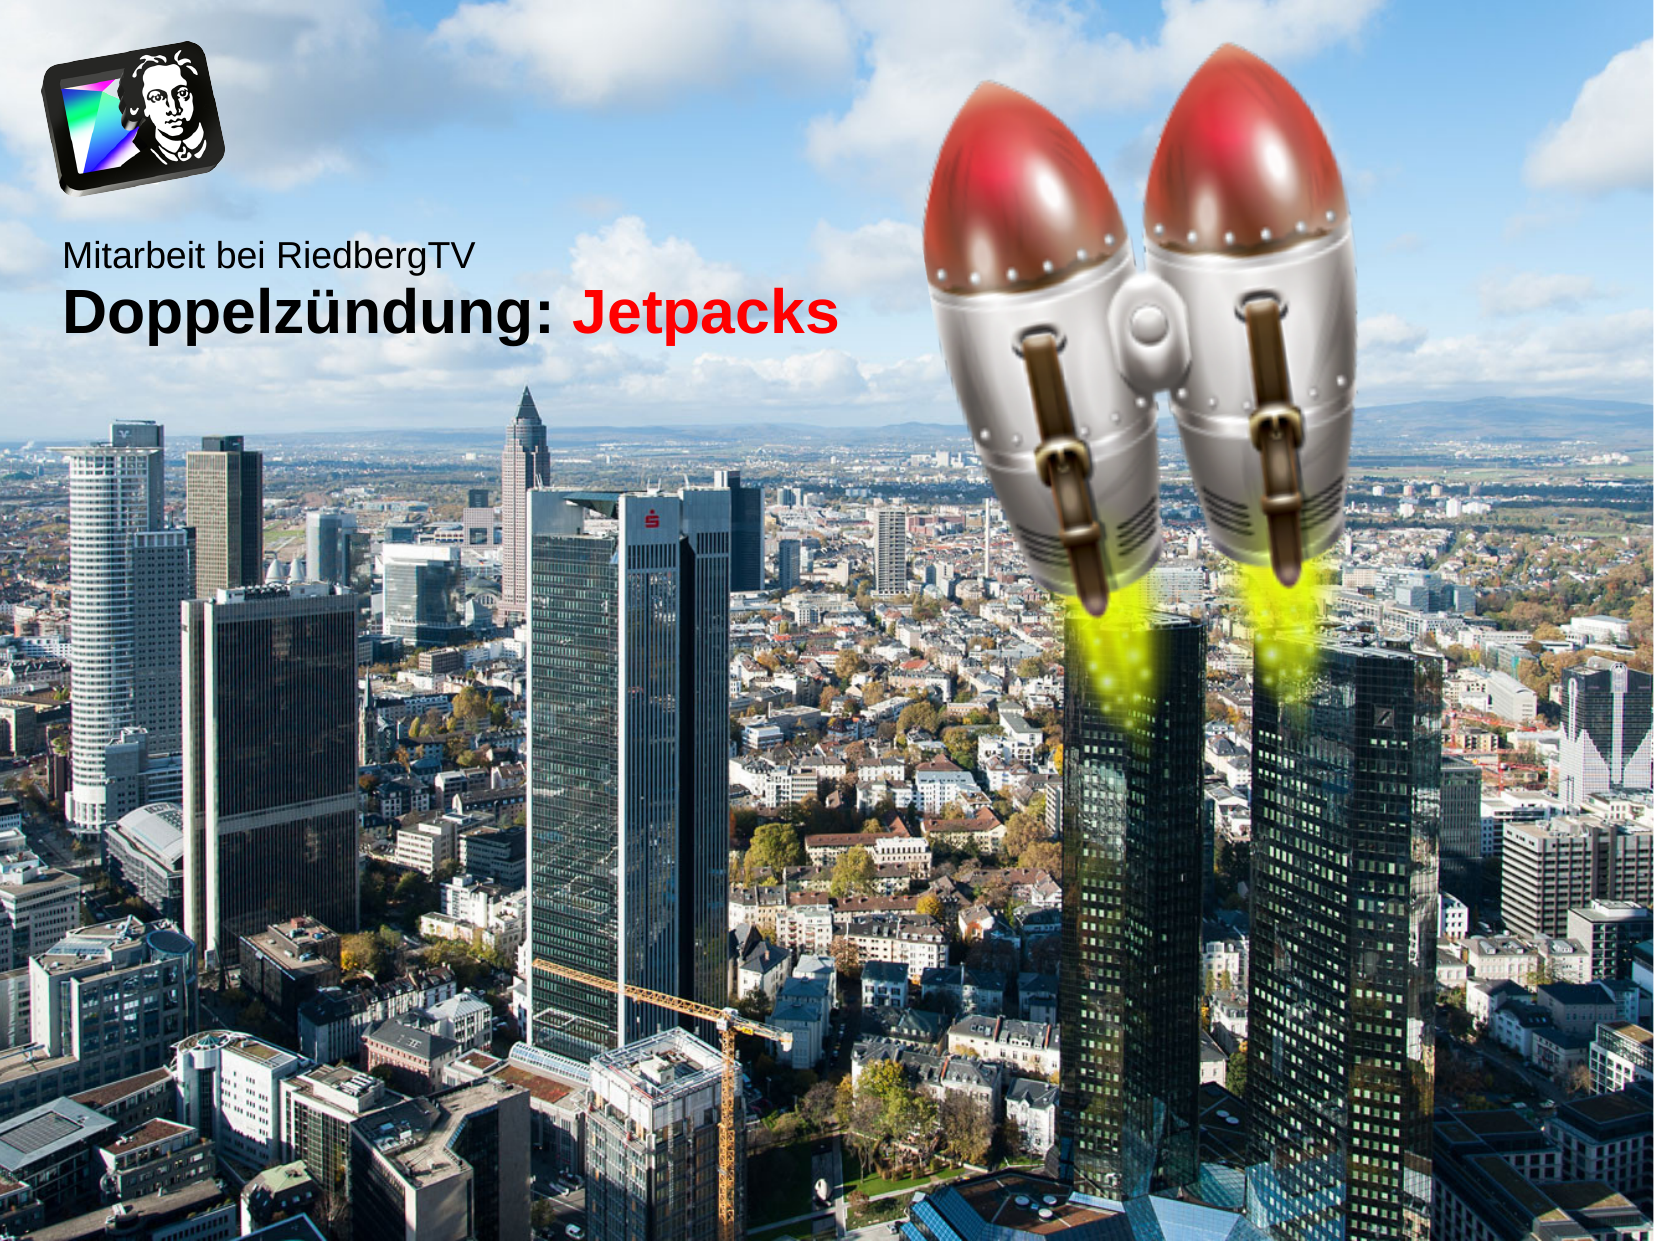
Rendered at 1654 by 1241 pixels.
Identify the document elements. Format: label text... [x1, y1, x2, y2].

text_box Mitarbeit bei RiedbergTV Doppelzündung: Jetpacks [47, 227, 856, 355]
picture [0, 0, 1654, 1241]
